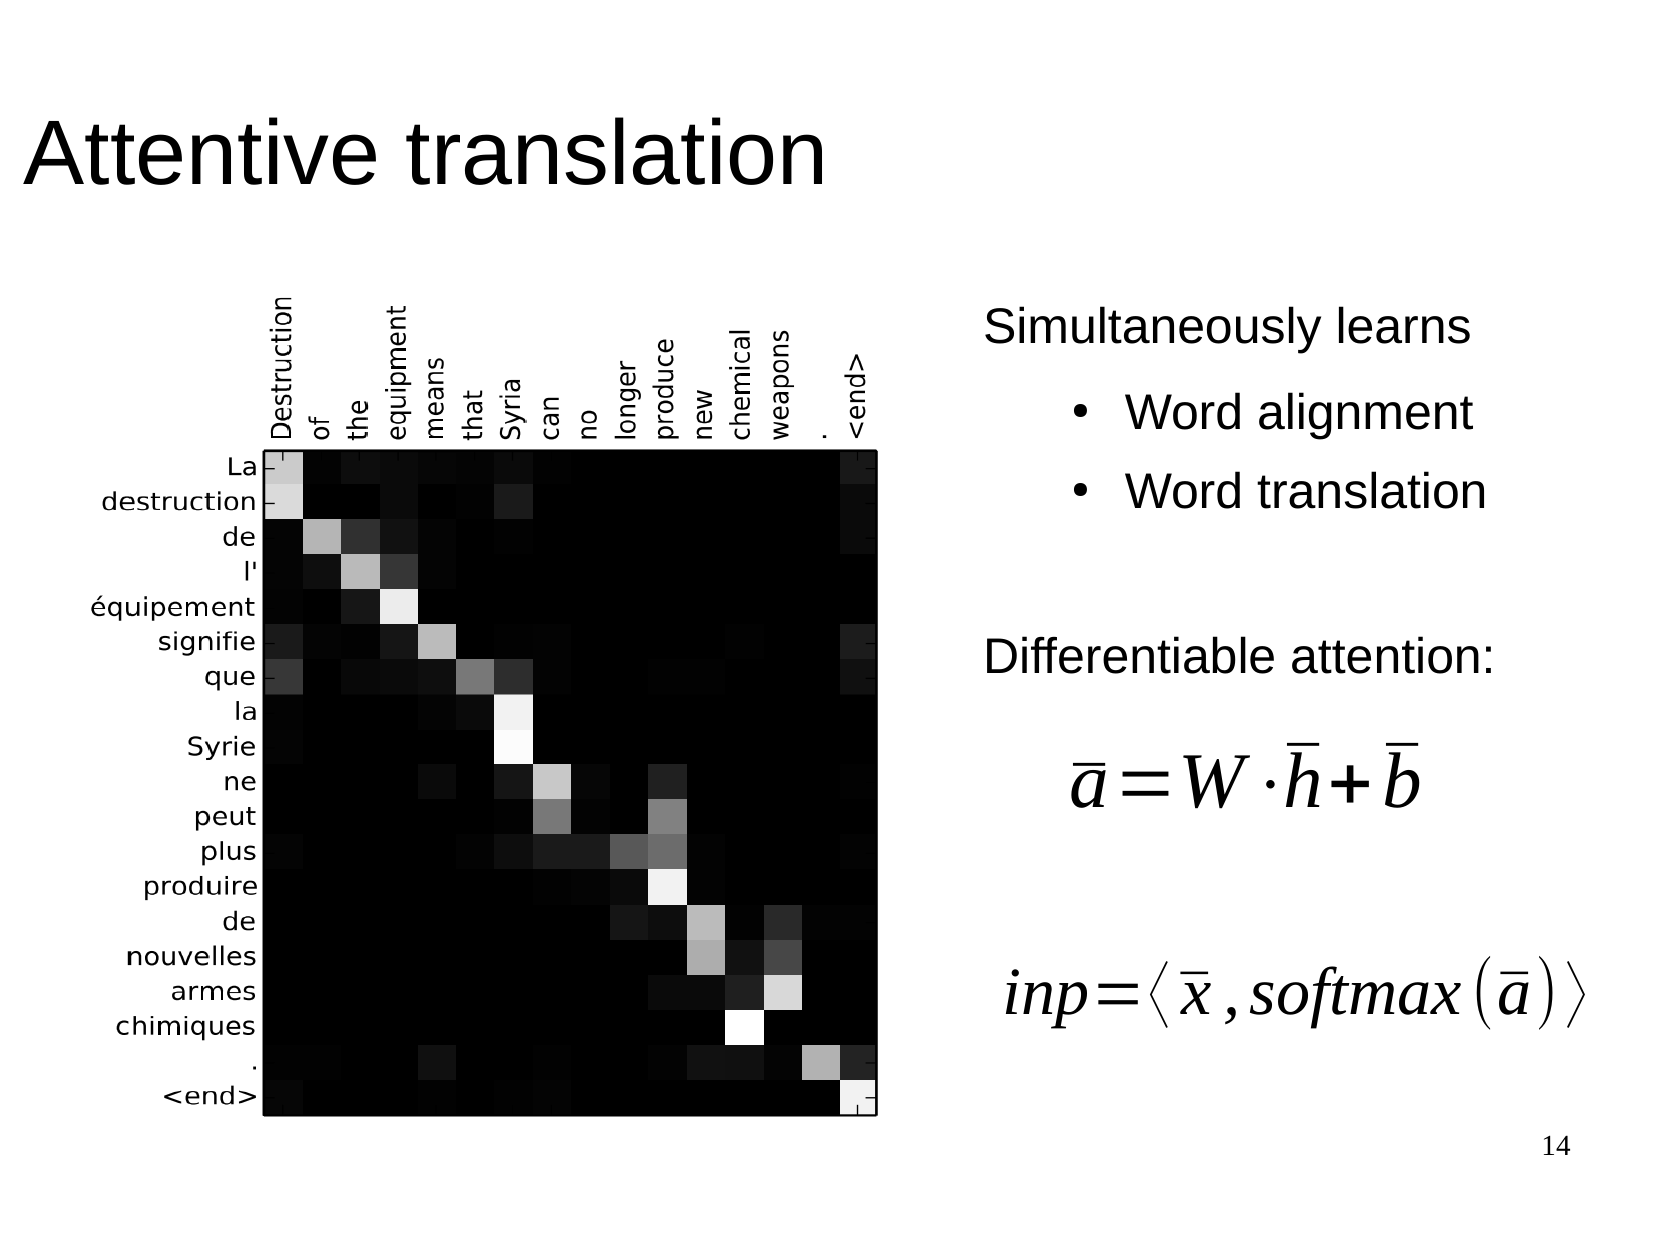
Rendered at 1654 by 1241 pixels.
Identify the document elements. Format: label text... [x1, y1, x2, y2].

list Simultaneously learns Word alignment Word translation Differentiable attention: [983, 298, 1501, 991]
chart [1049, 738, 1442, 827]
title Attentive translation [23, 49, 1512, 257]
chart [985, 950, 1604, 1033]
picture [51, 286, 922, 1141]
